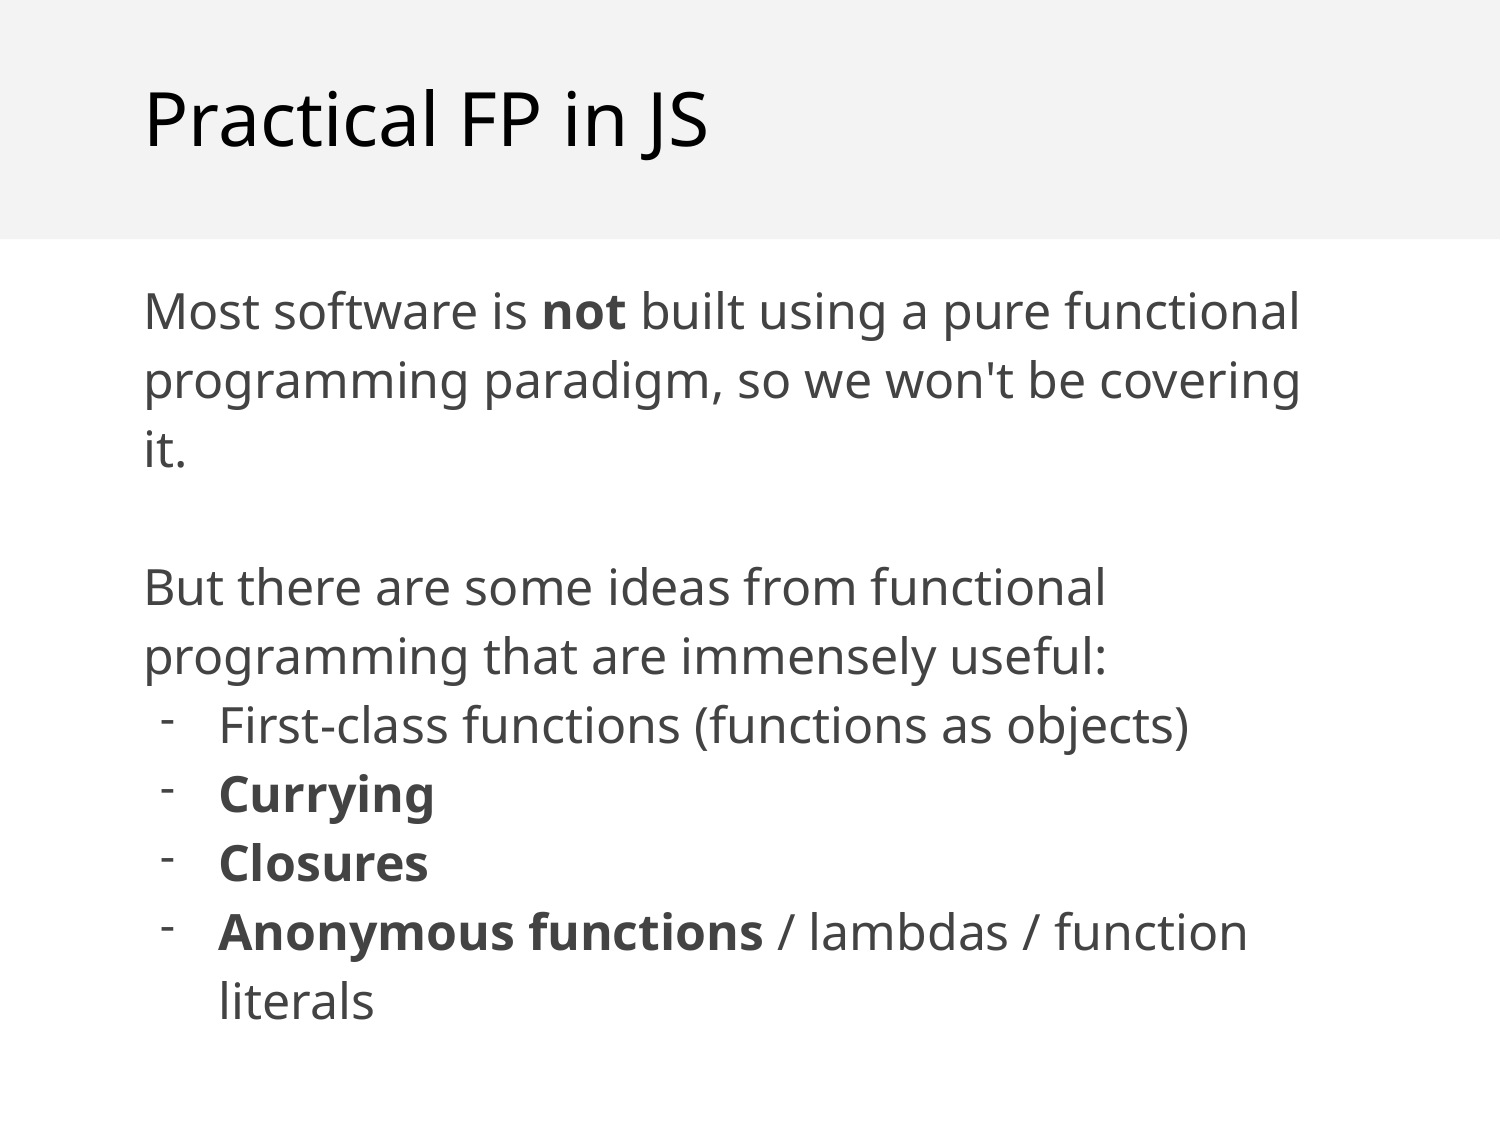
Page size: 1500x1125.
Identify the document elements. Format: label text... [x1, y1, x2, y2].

list Most software is not built using a pure functional programming paradigm, so we won't be covering it. But there are some ideas from functional programming that are immensely useful: First-class functions (functions as objects) Currying Closures Anonymous functions / lambdas / function literals [128, 255, 1372, 1004]
title Practical FP in JS [128, 56, 1372, 183]
